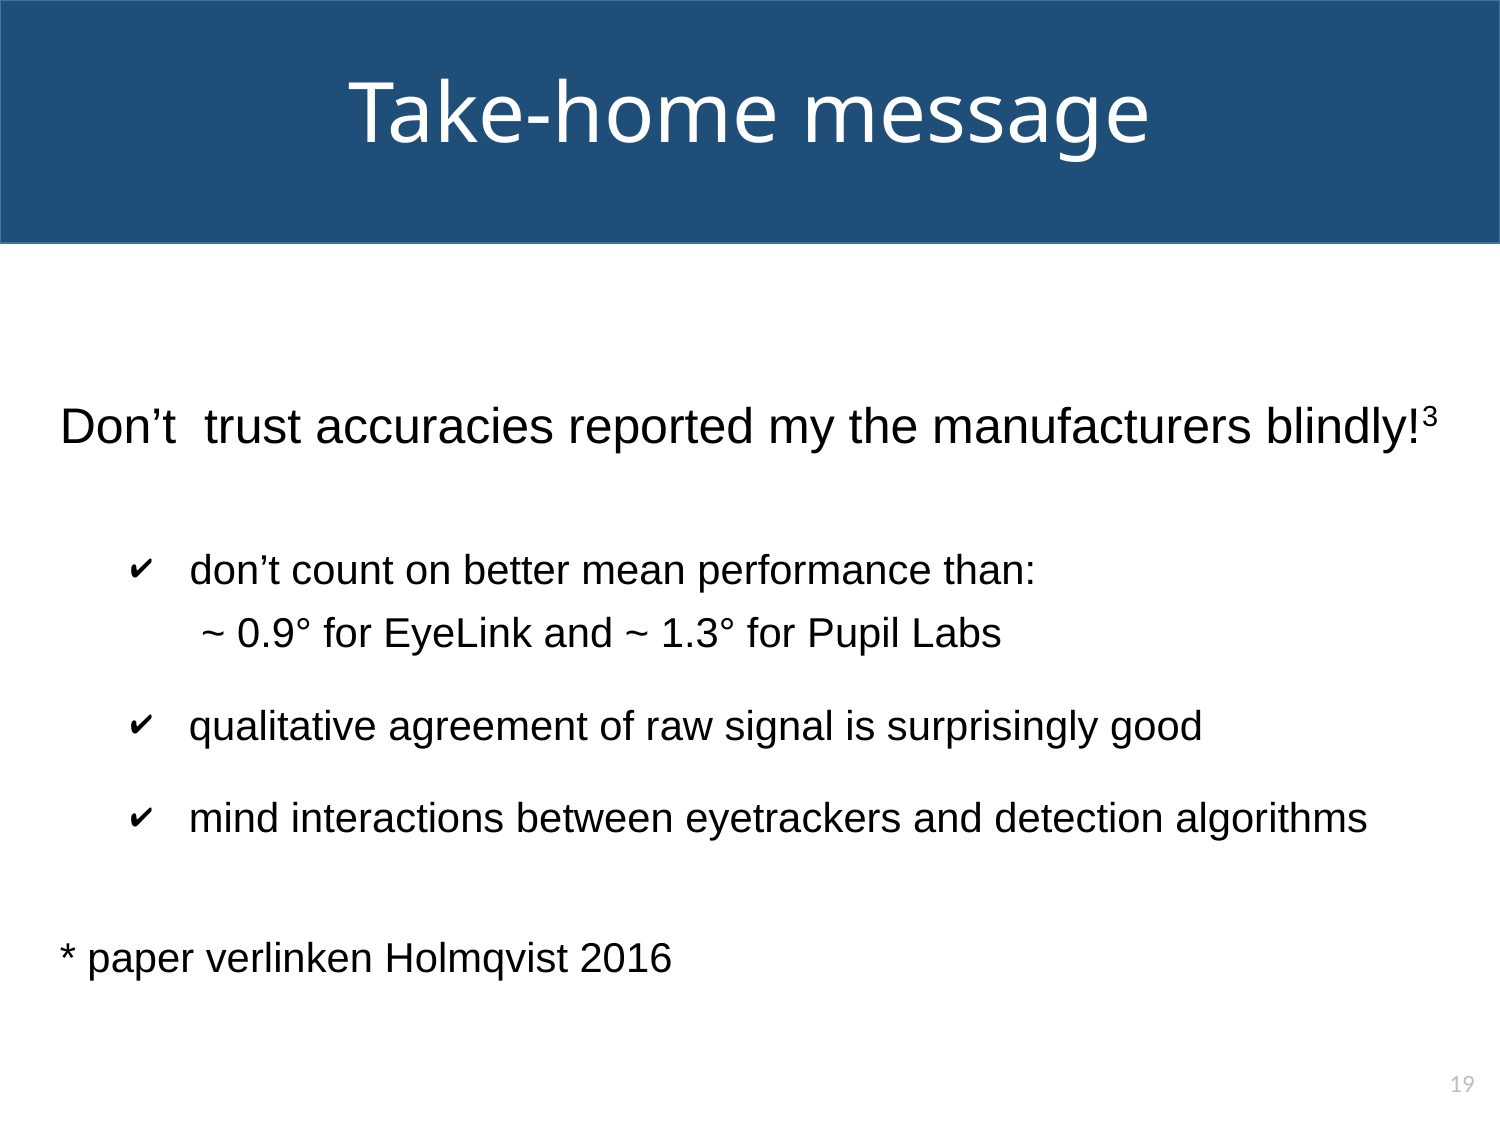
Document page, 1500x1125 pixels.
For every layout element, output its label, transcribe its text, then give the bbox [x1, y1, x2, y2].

text_box Don’t trust accuracies reported my the manufacturers blindly!3 don’t count on better mean performance than: ~ 0.9° for EyeLink and ~ 1.3° for Pupil Labs qualitative agreement of raw signal is surprisingly good mind interactions between eyetrackers and detection algorithms * paper verlinken Holmqvist 2016 [45, 390, 1471, 1037]
title Take-home message [103, 62, 1397, 168]
